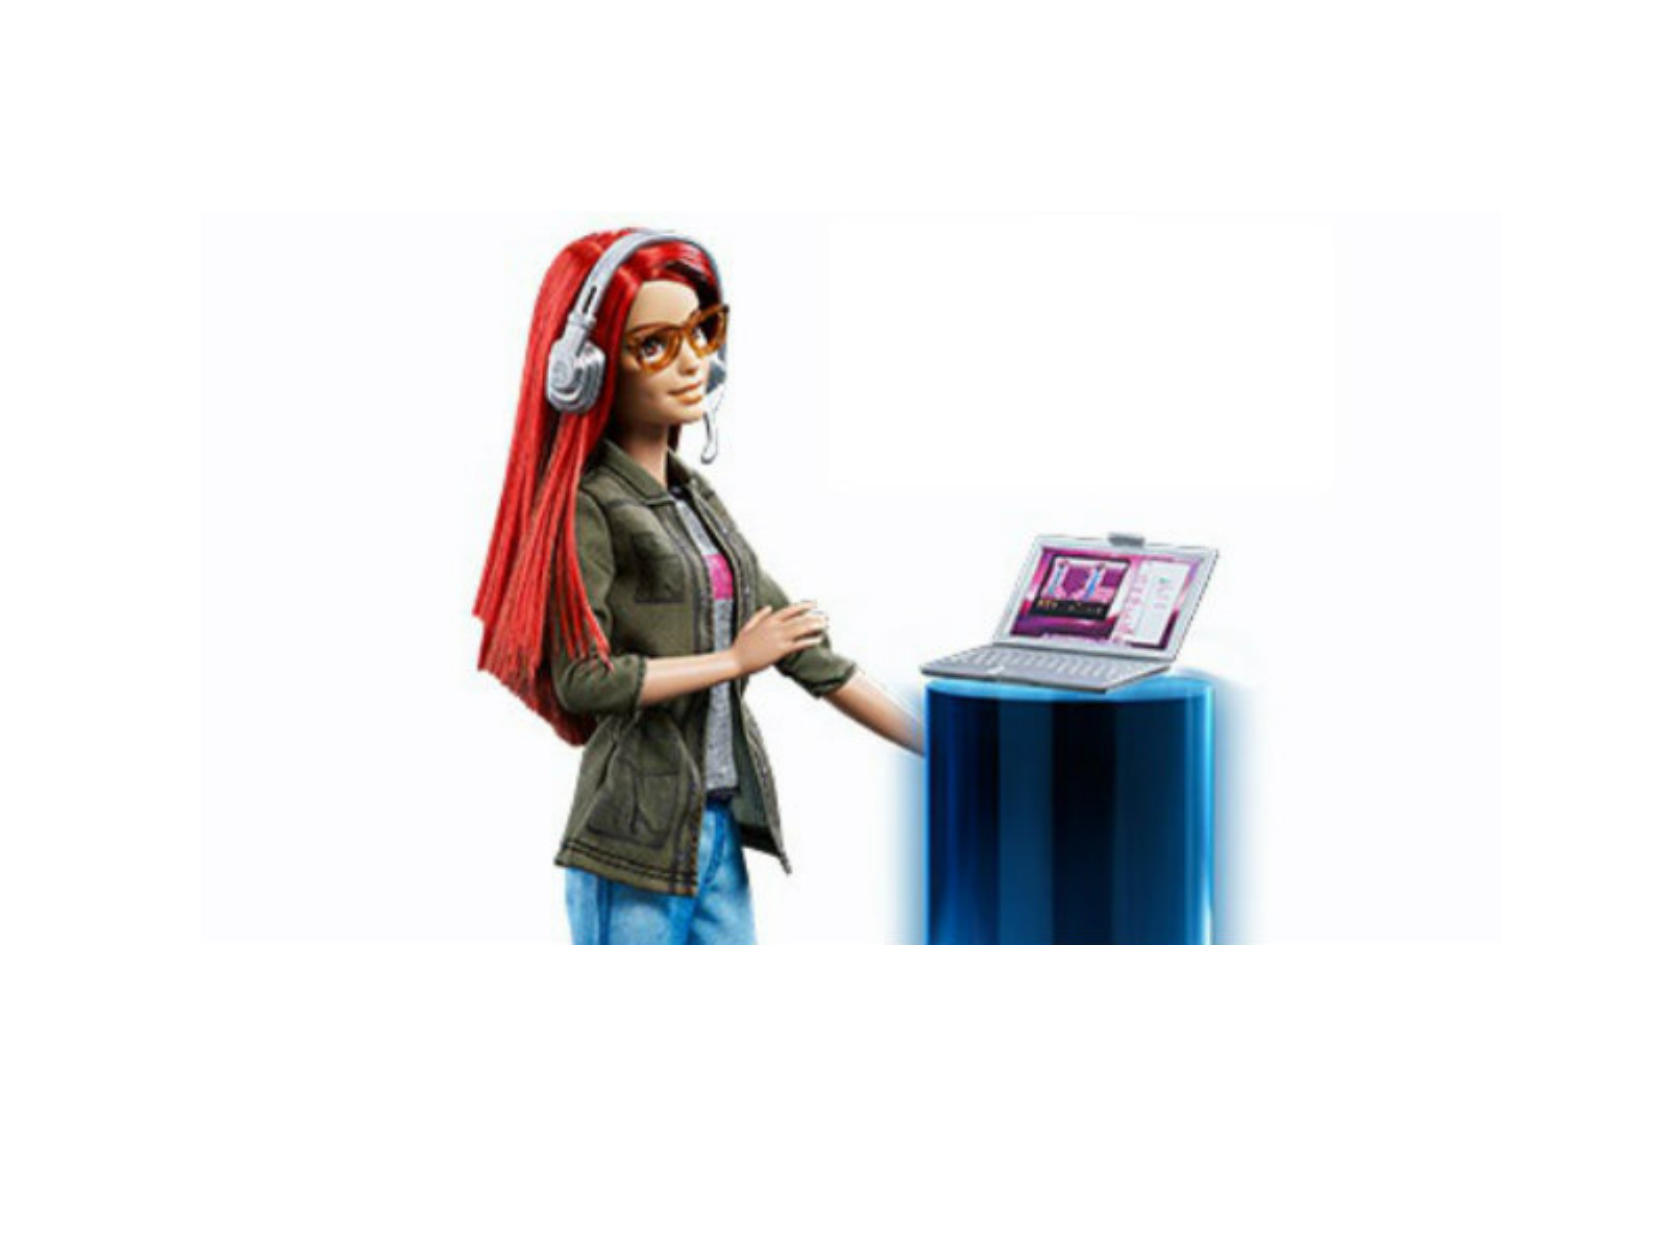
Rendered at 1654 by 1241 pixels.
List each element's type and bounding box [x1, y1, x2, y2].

picture [201, 211, 1502, 945]
